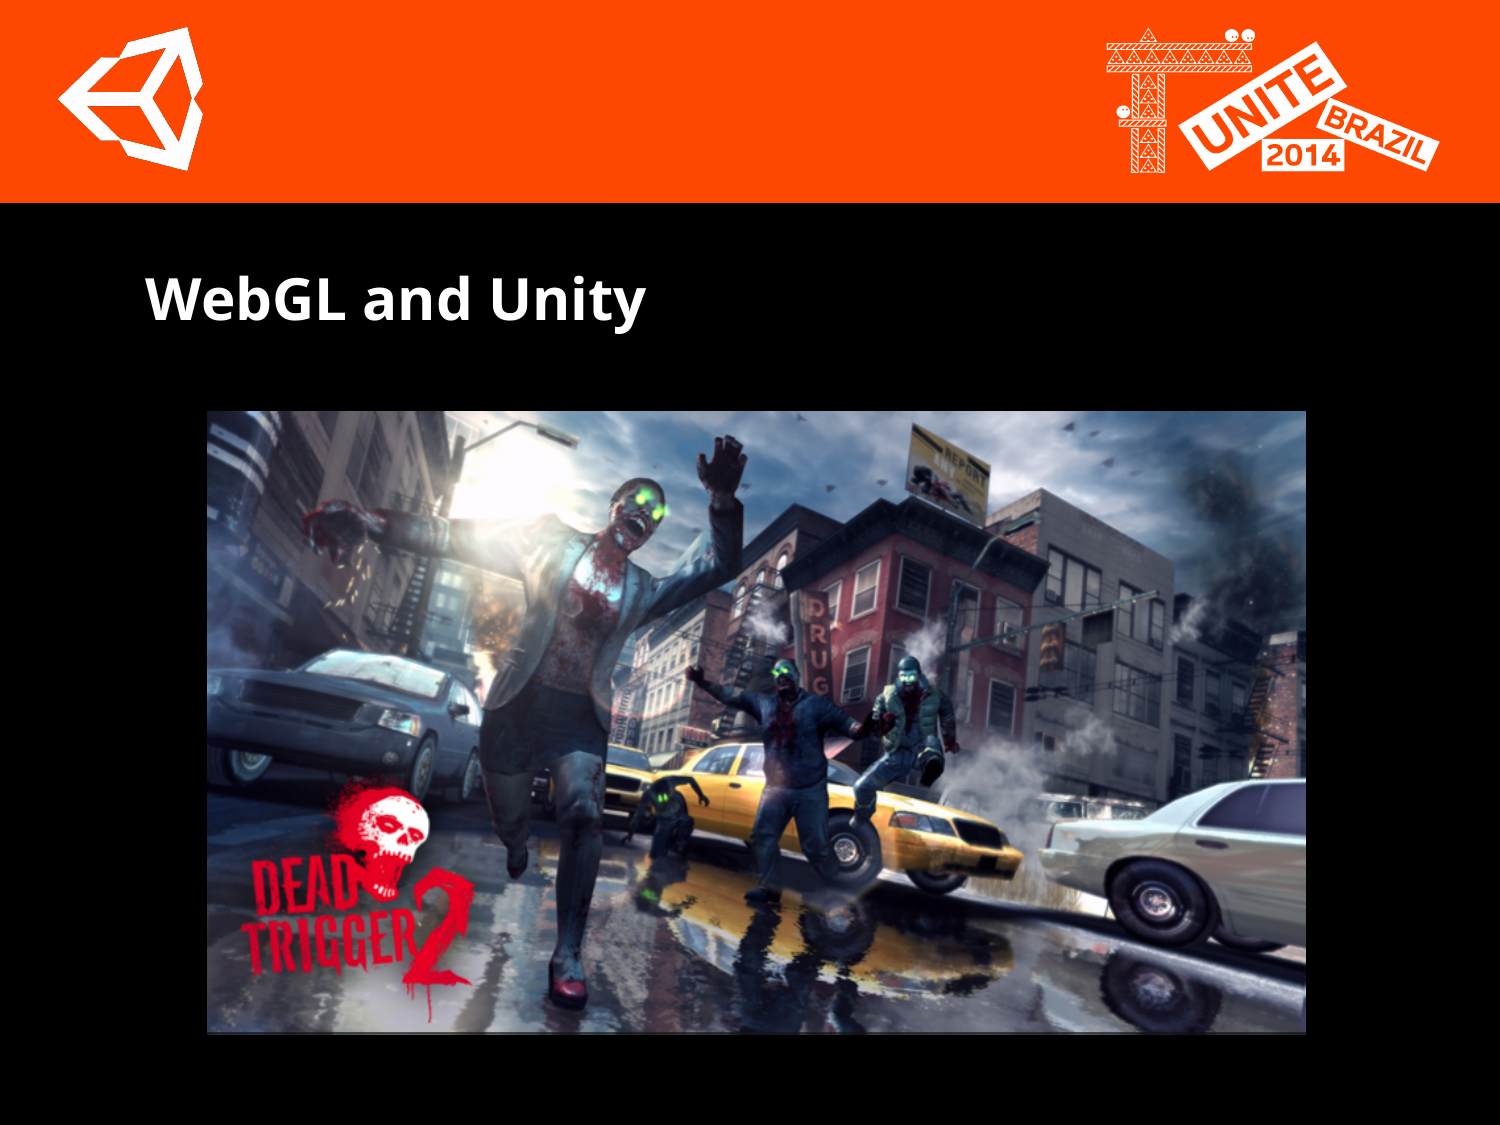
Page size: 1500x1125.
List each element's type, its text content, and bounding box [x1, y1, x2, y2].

picture [207, 1006, 1306, 1036]
list WebGL and Unity [75, 263, 1425, 1006]
picture [56, 26, 203, 171]
